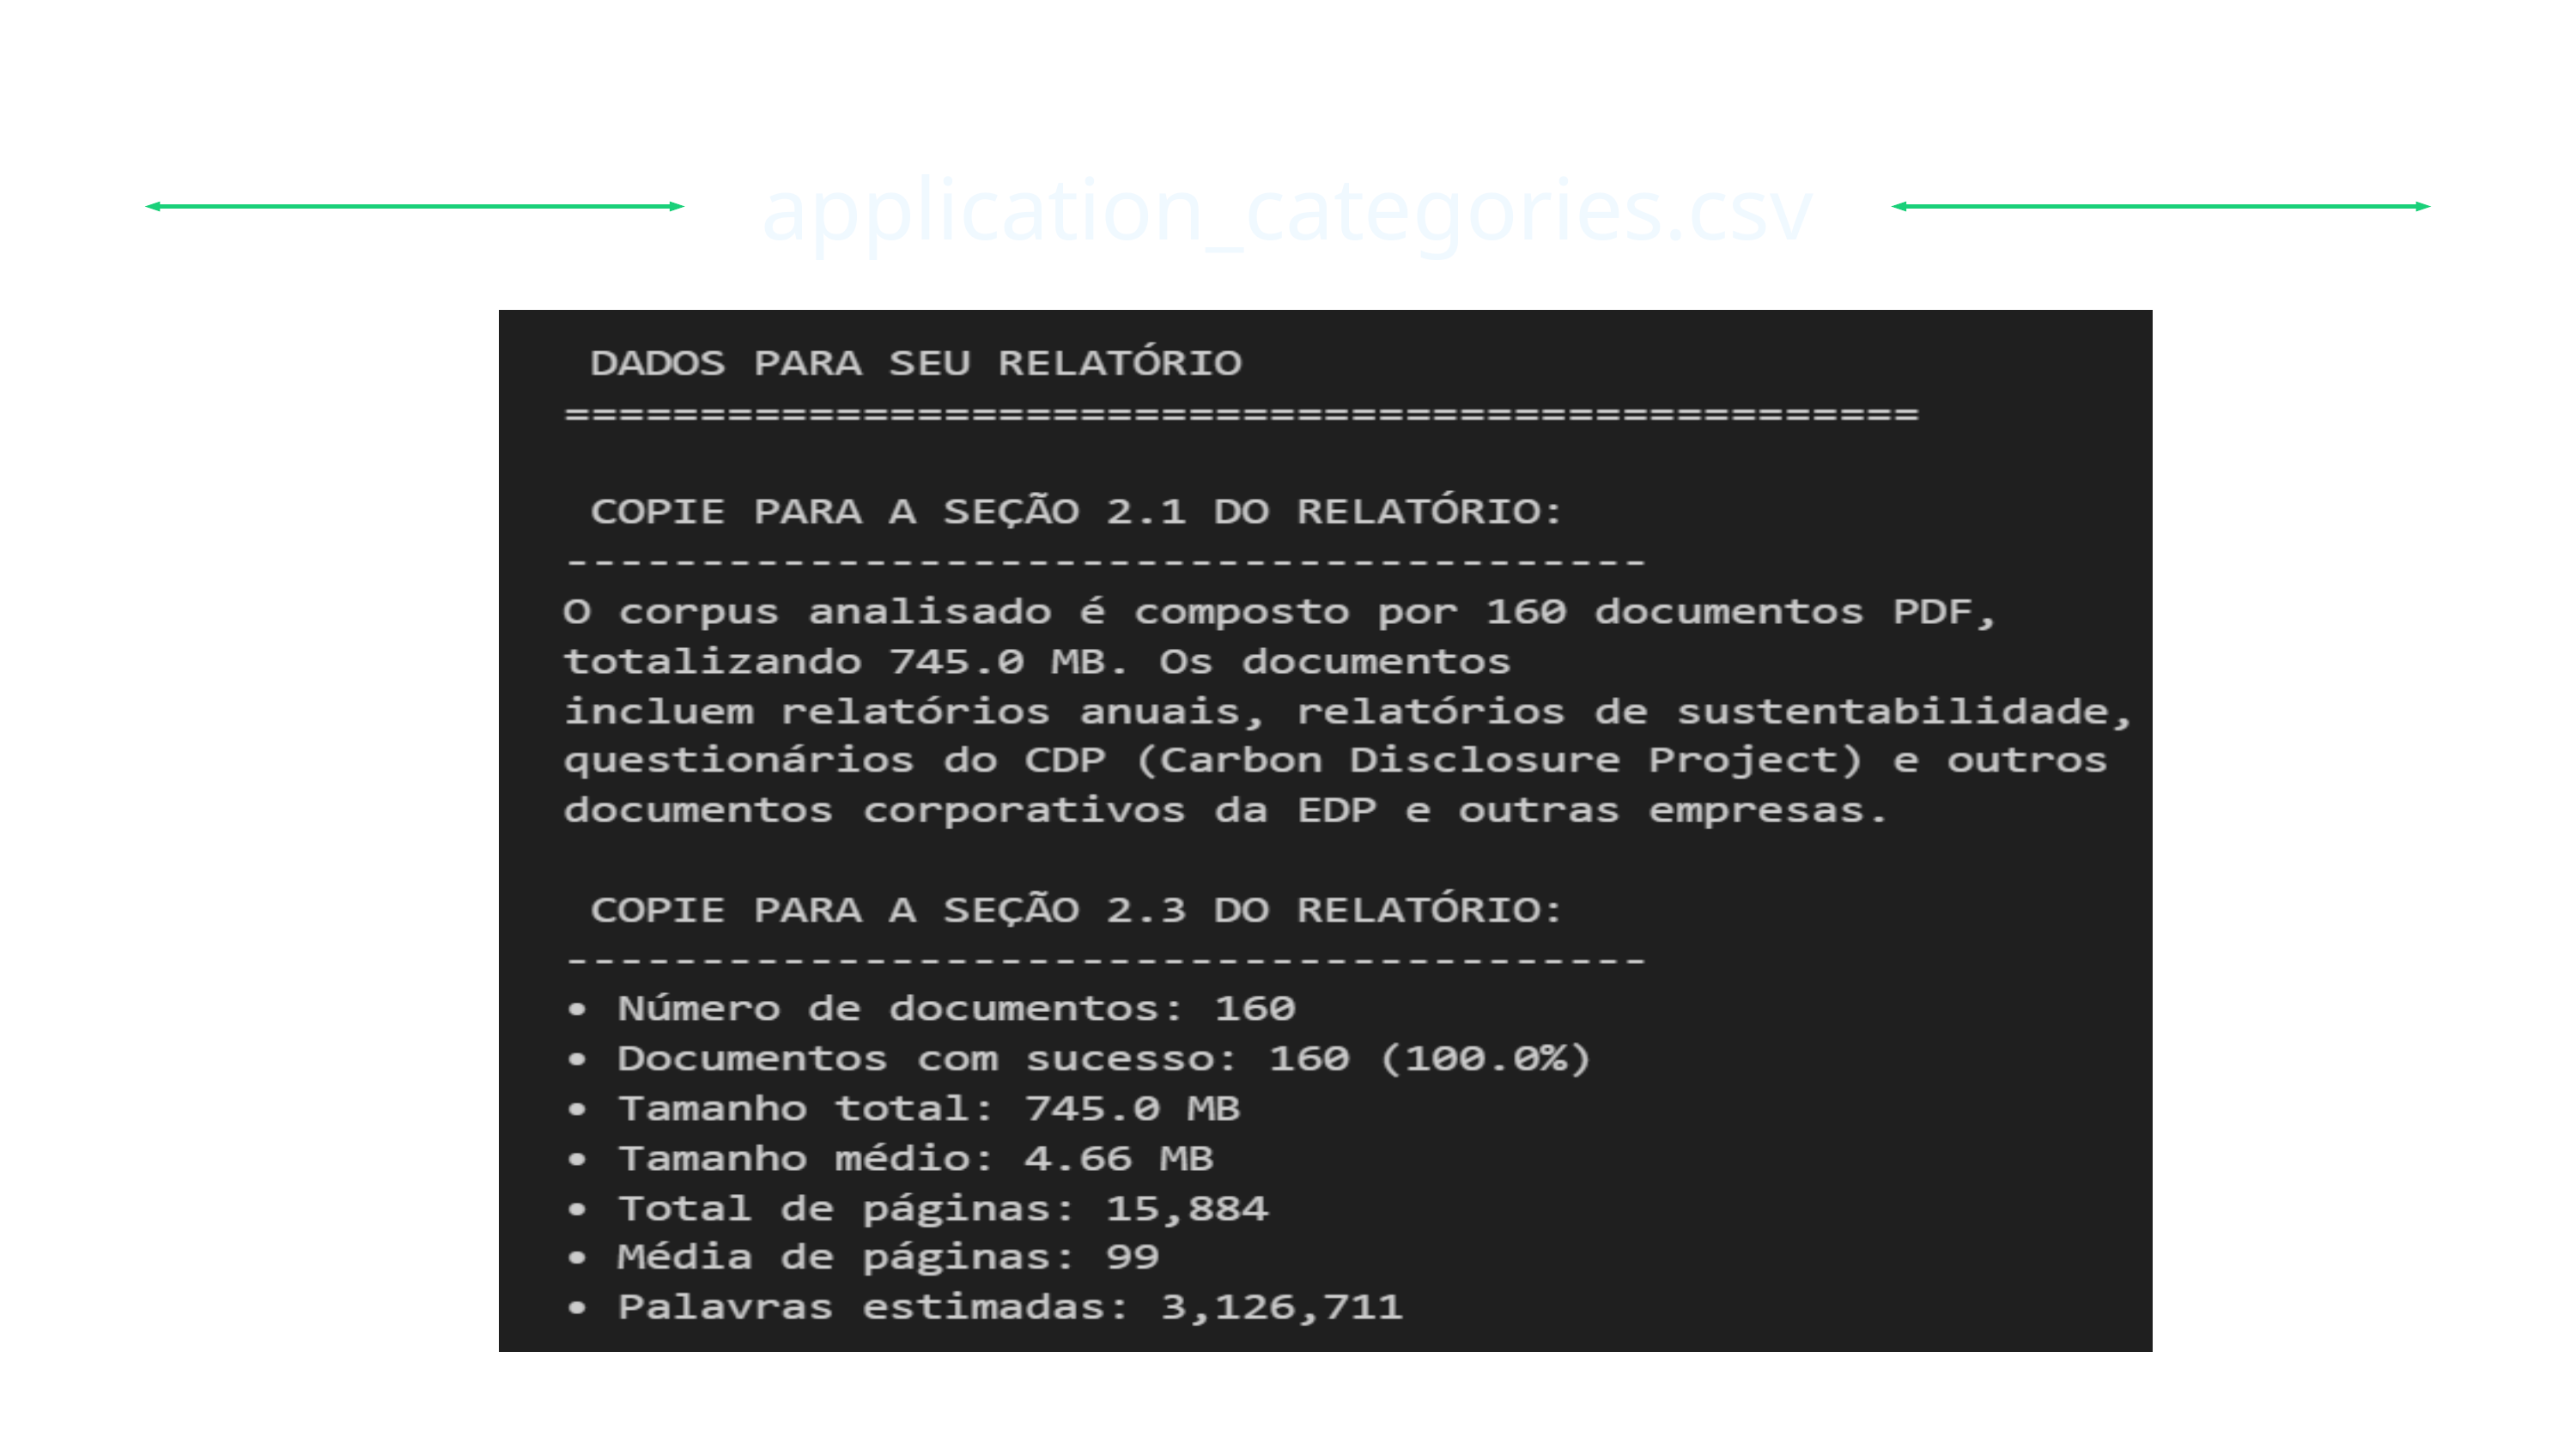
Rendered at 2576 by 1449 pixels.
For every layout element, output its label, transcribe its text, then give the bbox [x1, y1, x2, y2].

text_box application_categories.csv [499, 154, 2077, 259]
picture [499, 310, 2153, 1352]
